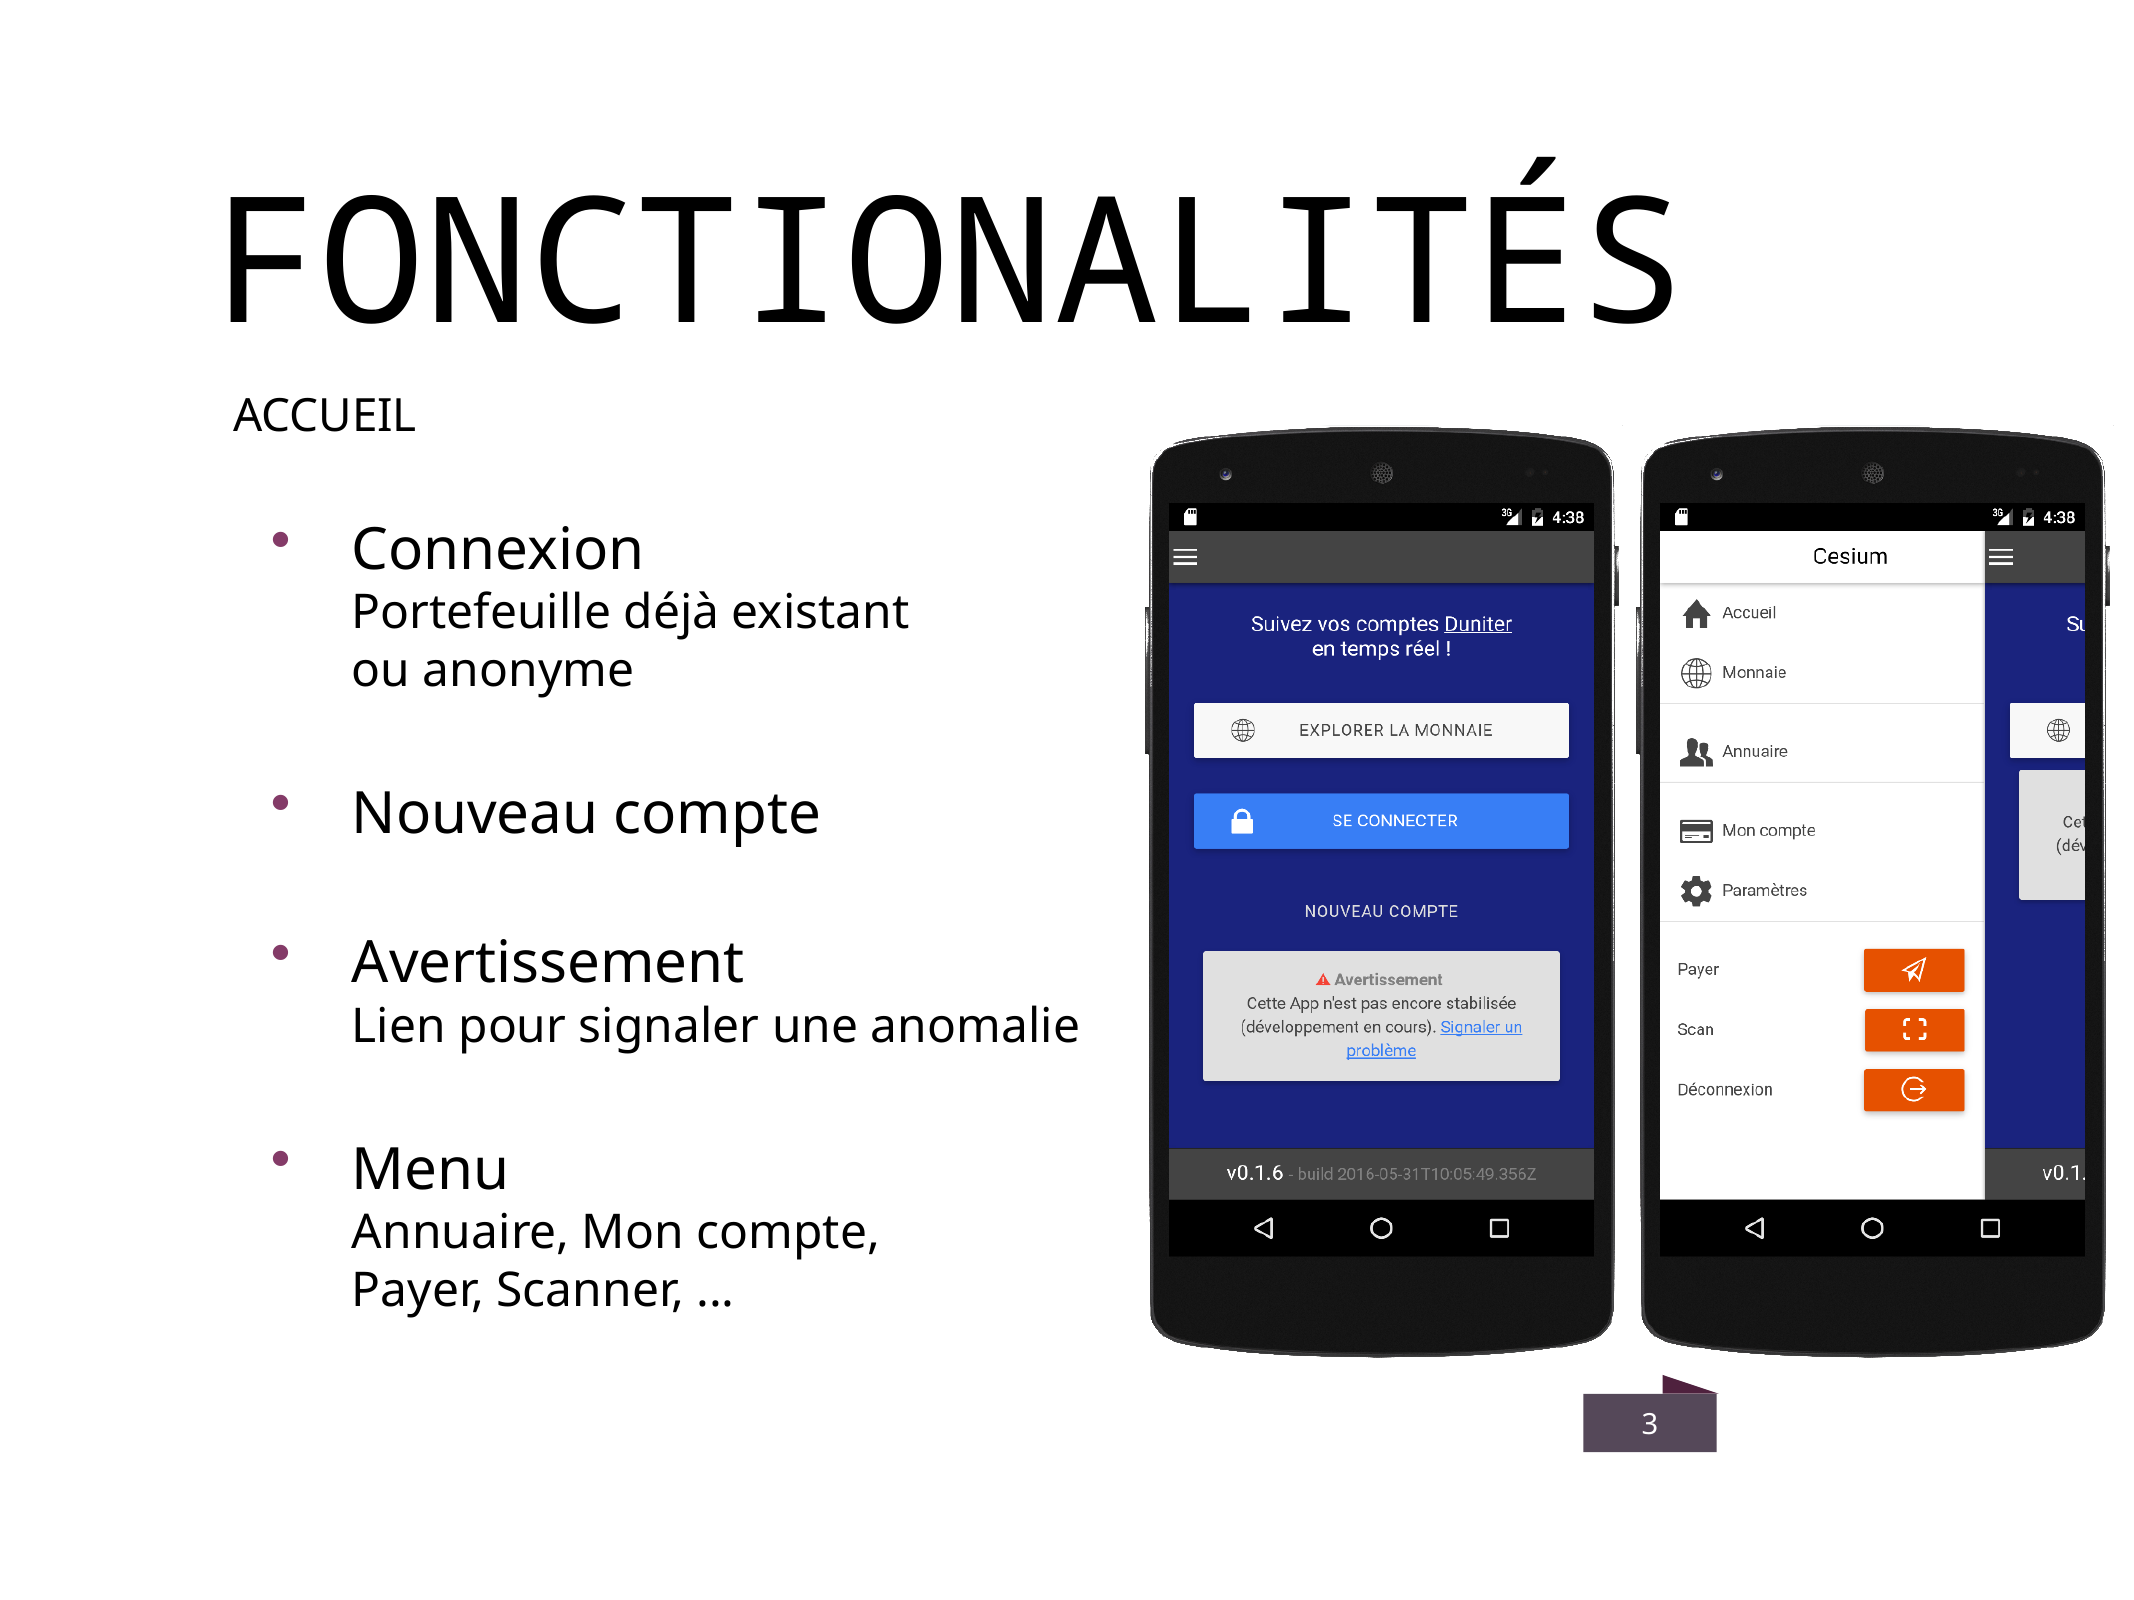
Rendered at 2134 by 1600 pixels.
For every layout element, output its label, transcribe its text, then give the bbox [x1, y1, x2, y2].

list ACCUEIL [225, 370, 1063, 457]
list 3 [1583, 1393, 1717, 1453]
picture [1139, 425, 1623, 1359]
title Fonctionalités [206, 141, 1923, 363]
list Connexion Portefeuille déjà existant ou anonyme Nouveau compte Avertissement Lien pour signaler une anomalie Menu Annuaire, Mon compte, Payer, Scanner, ... [210, 480, 1113, 1347]
picture [1630, 425, 2114, 1359]
